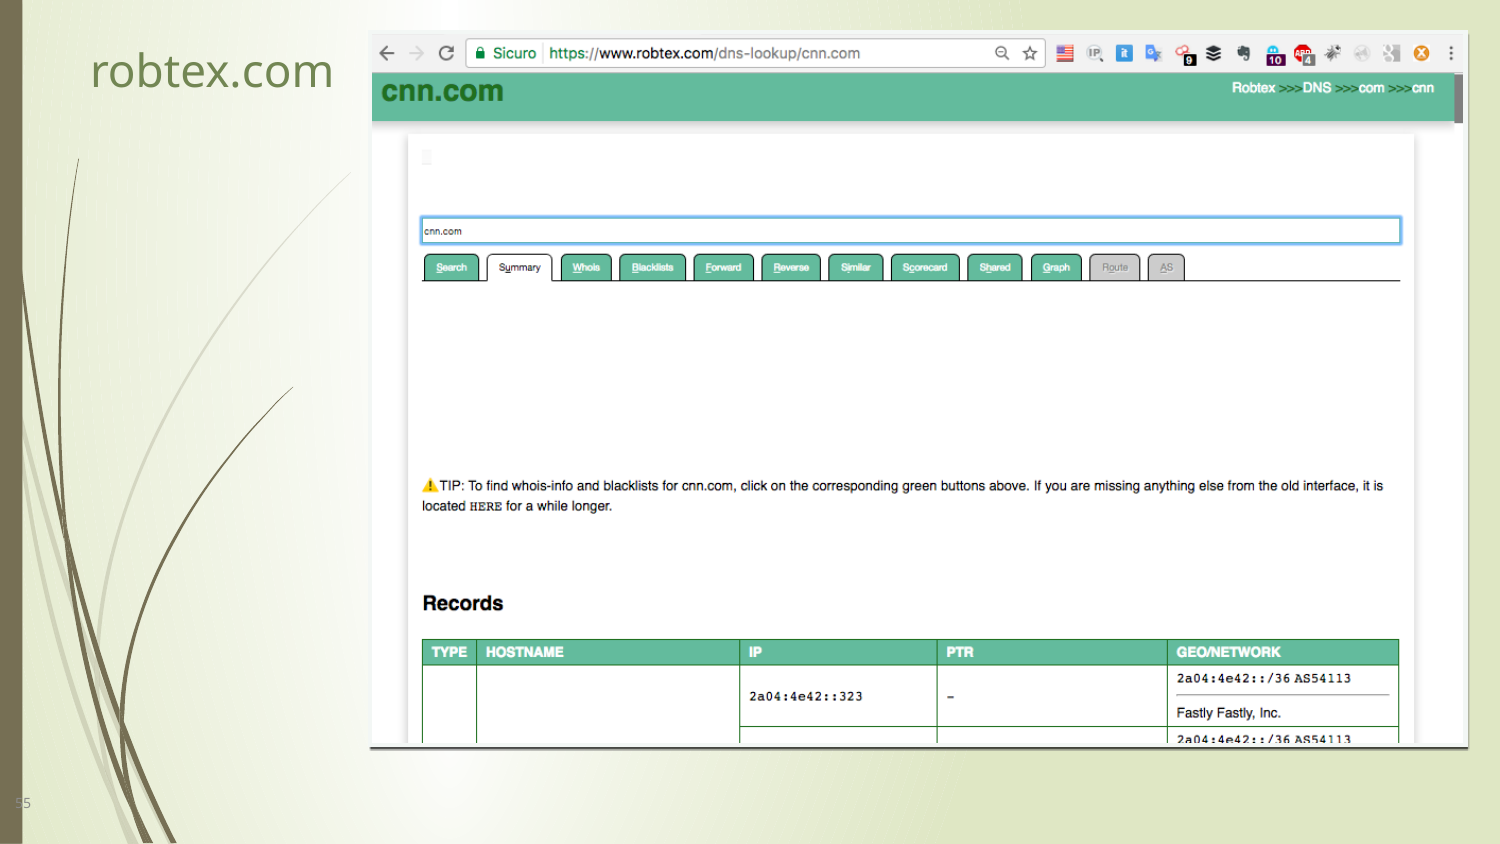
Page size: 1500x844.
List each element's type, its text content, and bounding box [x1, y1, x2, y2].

footer <number> [0, 782, 475, 828]
picture [371, 33, 1464, 743]
title robtex.com [75, 33, 368, 444]
